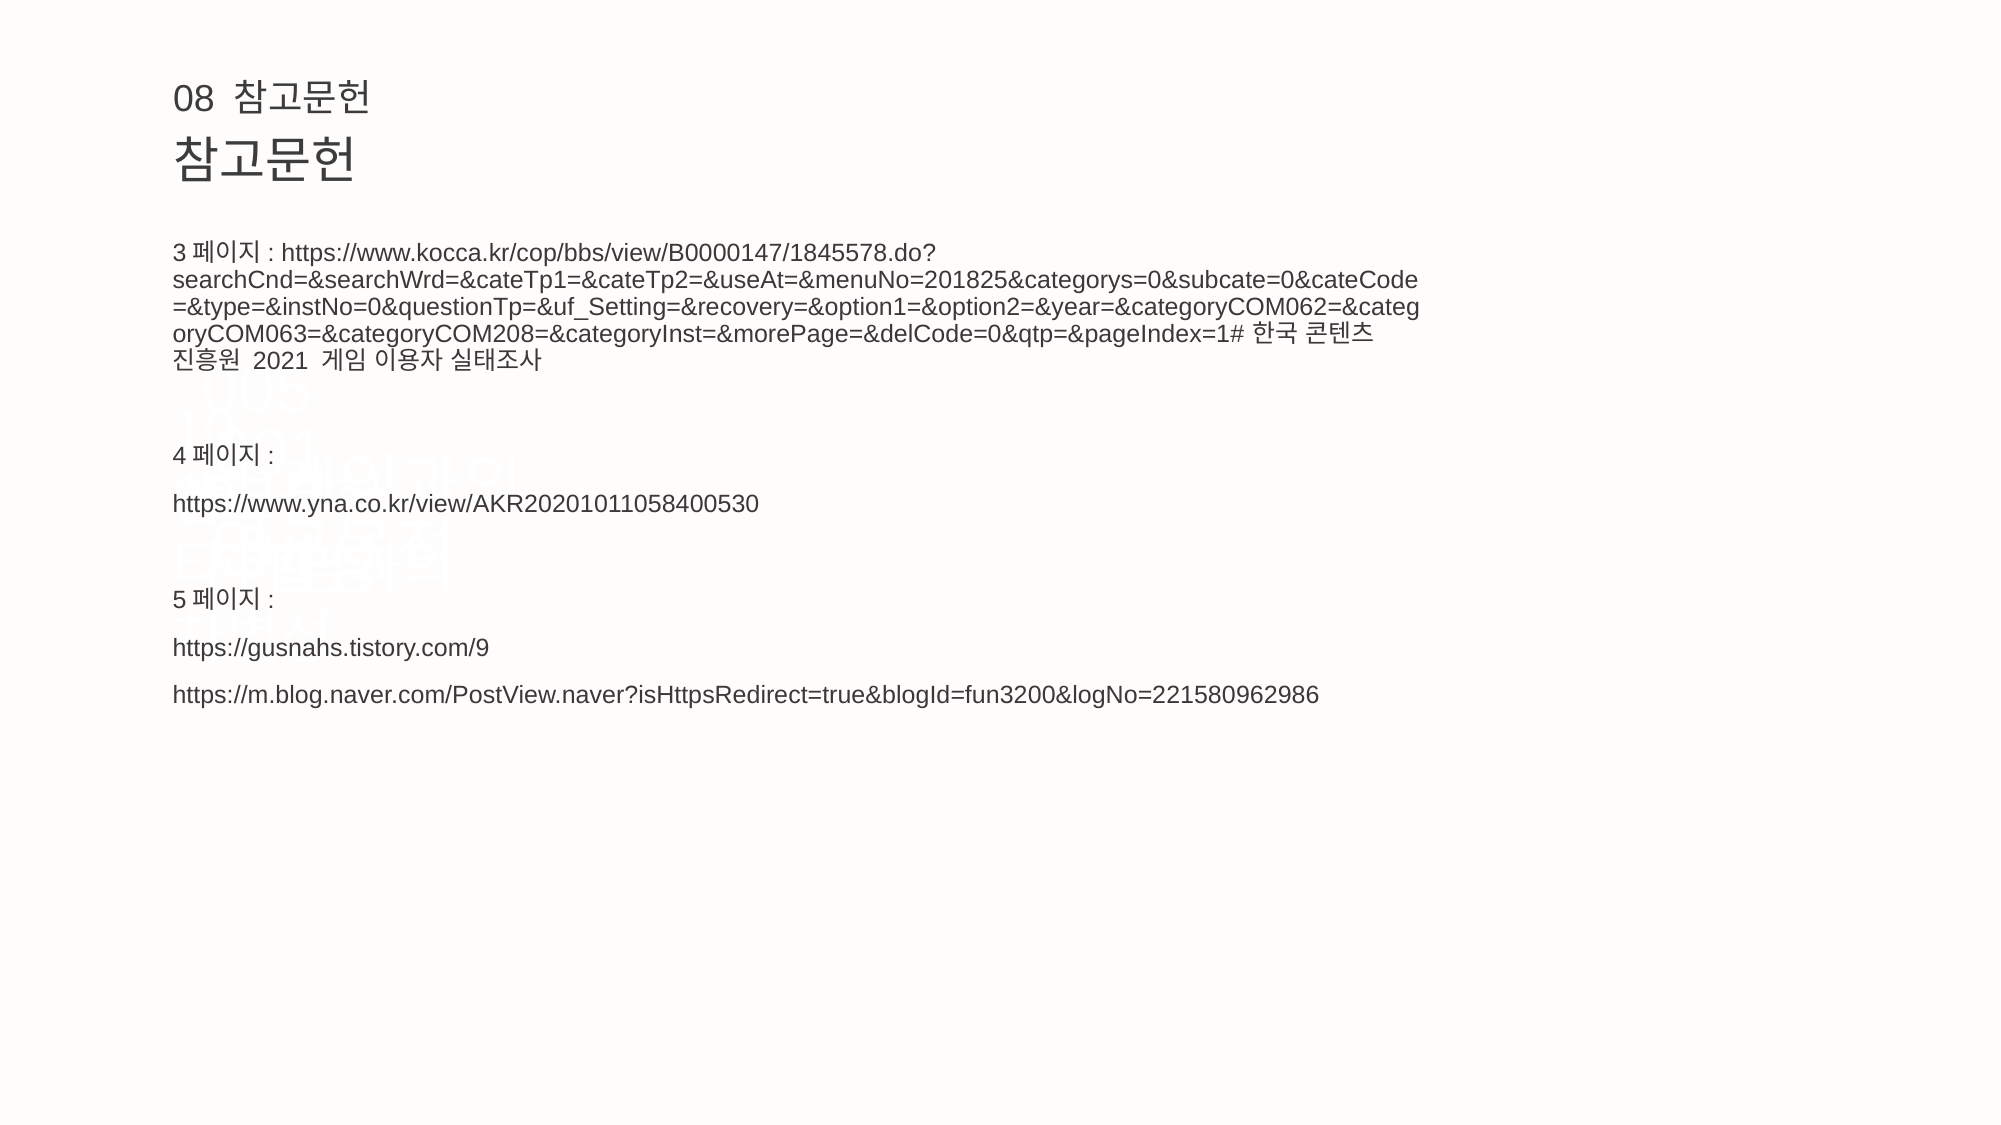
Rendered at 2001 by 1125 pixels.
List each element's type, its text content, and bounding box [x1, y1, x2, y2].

text_box 08 참고문헌 [158, 66, 393, 128]
subtitle 3페이지: https://www.kocca.kr/cop/bbs/view/B0000147/1845578.do?searchCnd=&searchWrd=&cateTp1=&cateTp2=&useAt=&menuNo=201825&categorys=0&subcate=0&cateCode=&type=&instNo=0&questionTp=&uf_Setting=&recovery=&option1=&option2=&year=&categoryCOM062=&categoryCOM063=&categoryCOM208=&categoryInst=&morePage=&delCode=0&qtp=&pageIndex=1#한국 콘텐츠 진흥원 2021 게임 이용자 실태조사 4페이지: https://www.yna.co.kr/view/AKR20201011058400530 5페이지: https://gusnahs.tistory.com/9 https://m.blog.naver.com/PostView.naver?isHttpsRedirect=true&blogId=fun3200&logNo=221580962986 [157, 232, 1441, 1056]
text_box 참고문헌 [158, 120, 391, 197]
